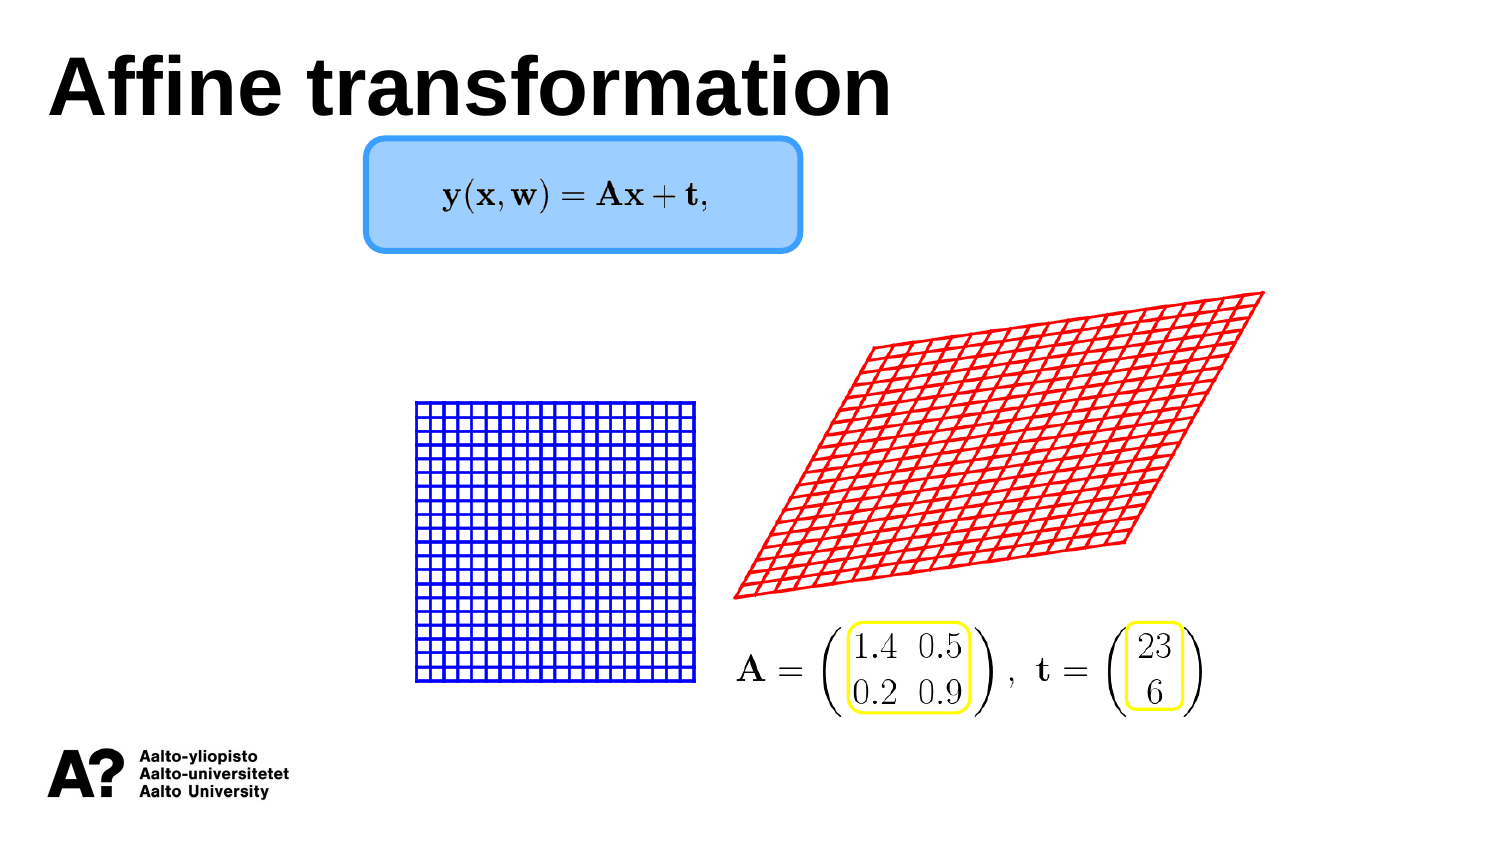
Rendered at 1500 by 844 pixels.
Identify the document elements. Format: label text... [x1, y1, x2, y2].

list Affine transformation [47, 32, 1442, 197]
text_box [365, 138, 801, 251]
picture [436, 165, 706, 243]
picture [387, 250, 1333, 834]
picture [0, 702, 337, 844]
